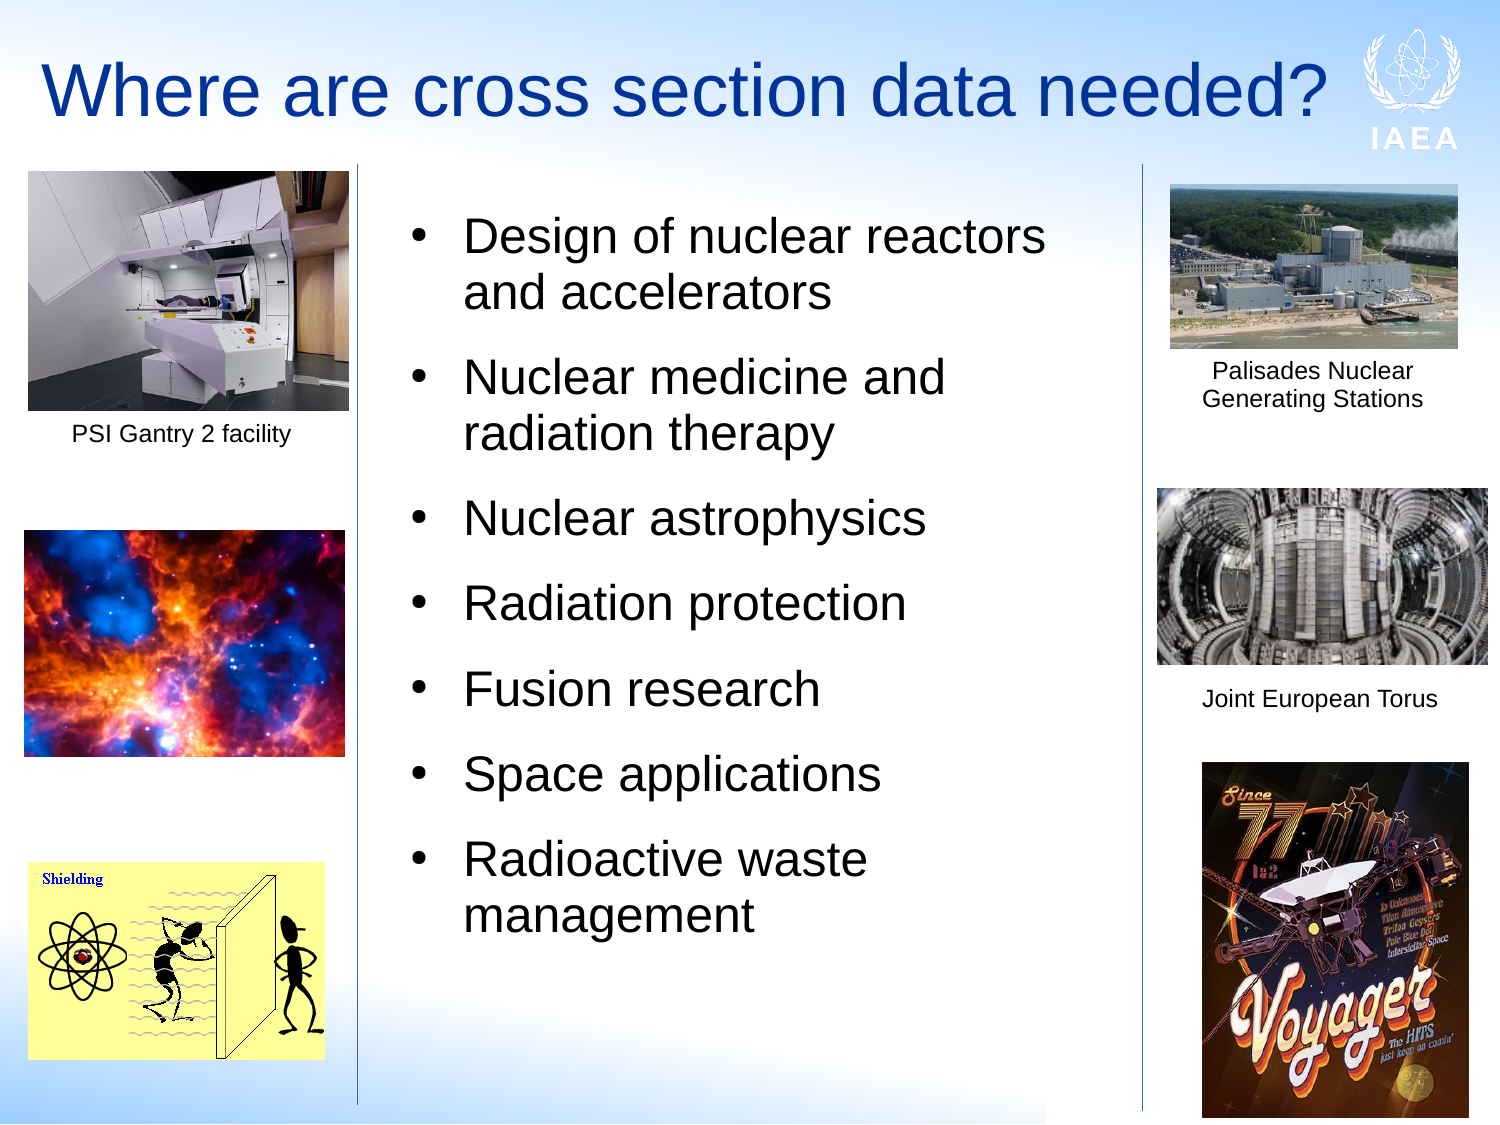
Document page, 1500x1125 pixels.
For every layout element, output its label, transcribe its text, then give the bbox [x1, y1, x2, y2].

picture [1363, 29, 1461, 149]
text_box Joint European Torus [1187, 677, 1454, 721]
picture [24, 530, 345, 757]
picture [1170, 184, 1458, 349]
text_box Palisades Nuclear Generating Stations [1187, 349, 1443, 421]
text_box PSI Gantry 2 facility [56, 412, 314, 456]
picture [1157, 488, 1488, 665]
picture [28, 862, 325, 1060]
list Design of nuclear reactors and accelerators Nuclear medicine and radiation therapy Nuclear astrophysics Radiation protection Fusion research Space applications Radioactive waste management [392, 208, 1097, 1005]
title Where are cross section data needed? [41, 5, 1344, 174]
picture [28, 171, 349, 411]
picture [1202, 762, 1469, 1118]
